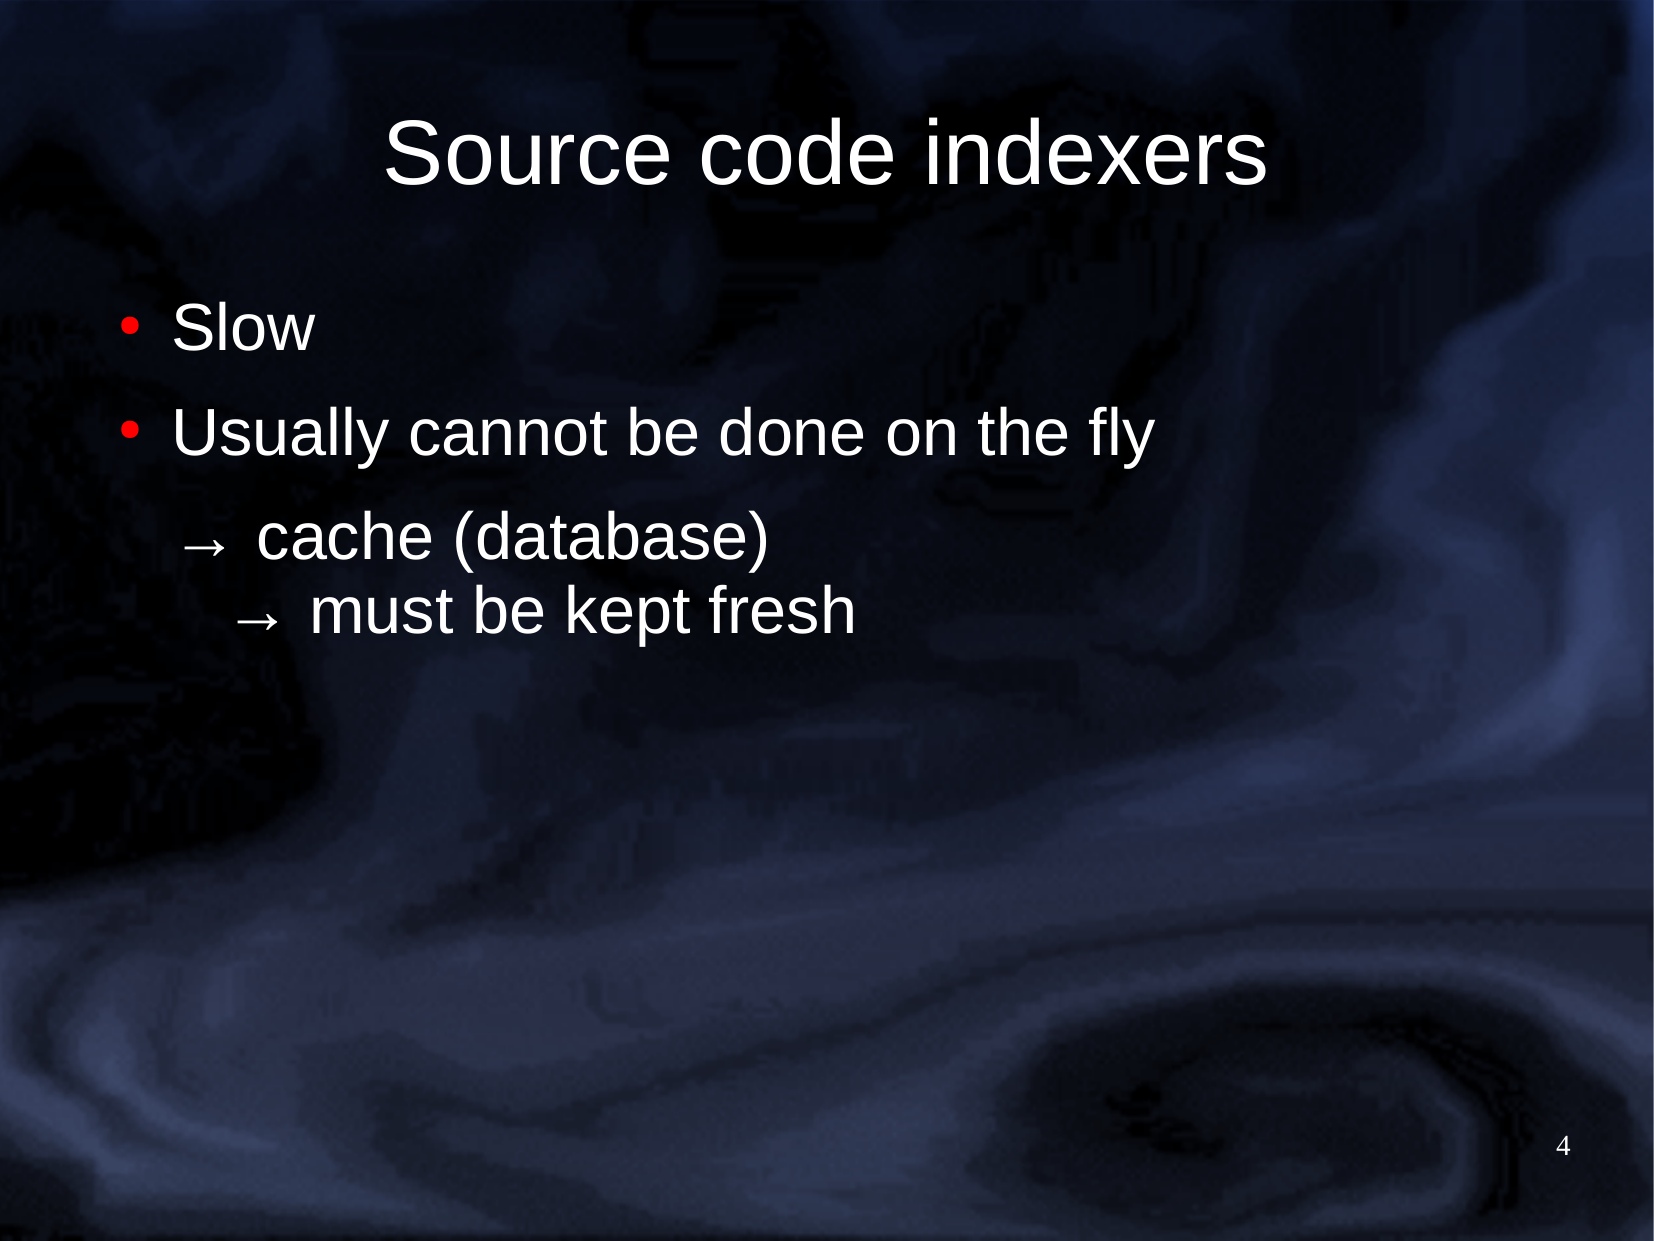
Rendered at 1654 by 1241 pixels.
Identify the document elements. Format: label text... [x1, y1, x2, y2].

list Slow Usually cannot be done on the fly → cache (database) → must be kept fresh [82, 290, 1571, 1010]
picture [0, 0, 1654, 1241]
title Source code indexers [82, 49, 1571, 257]
